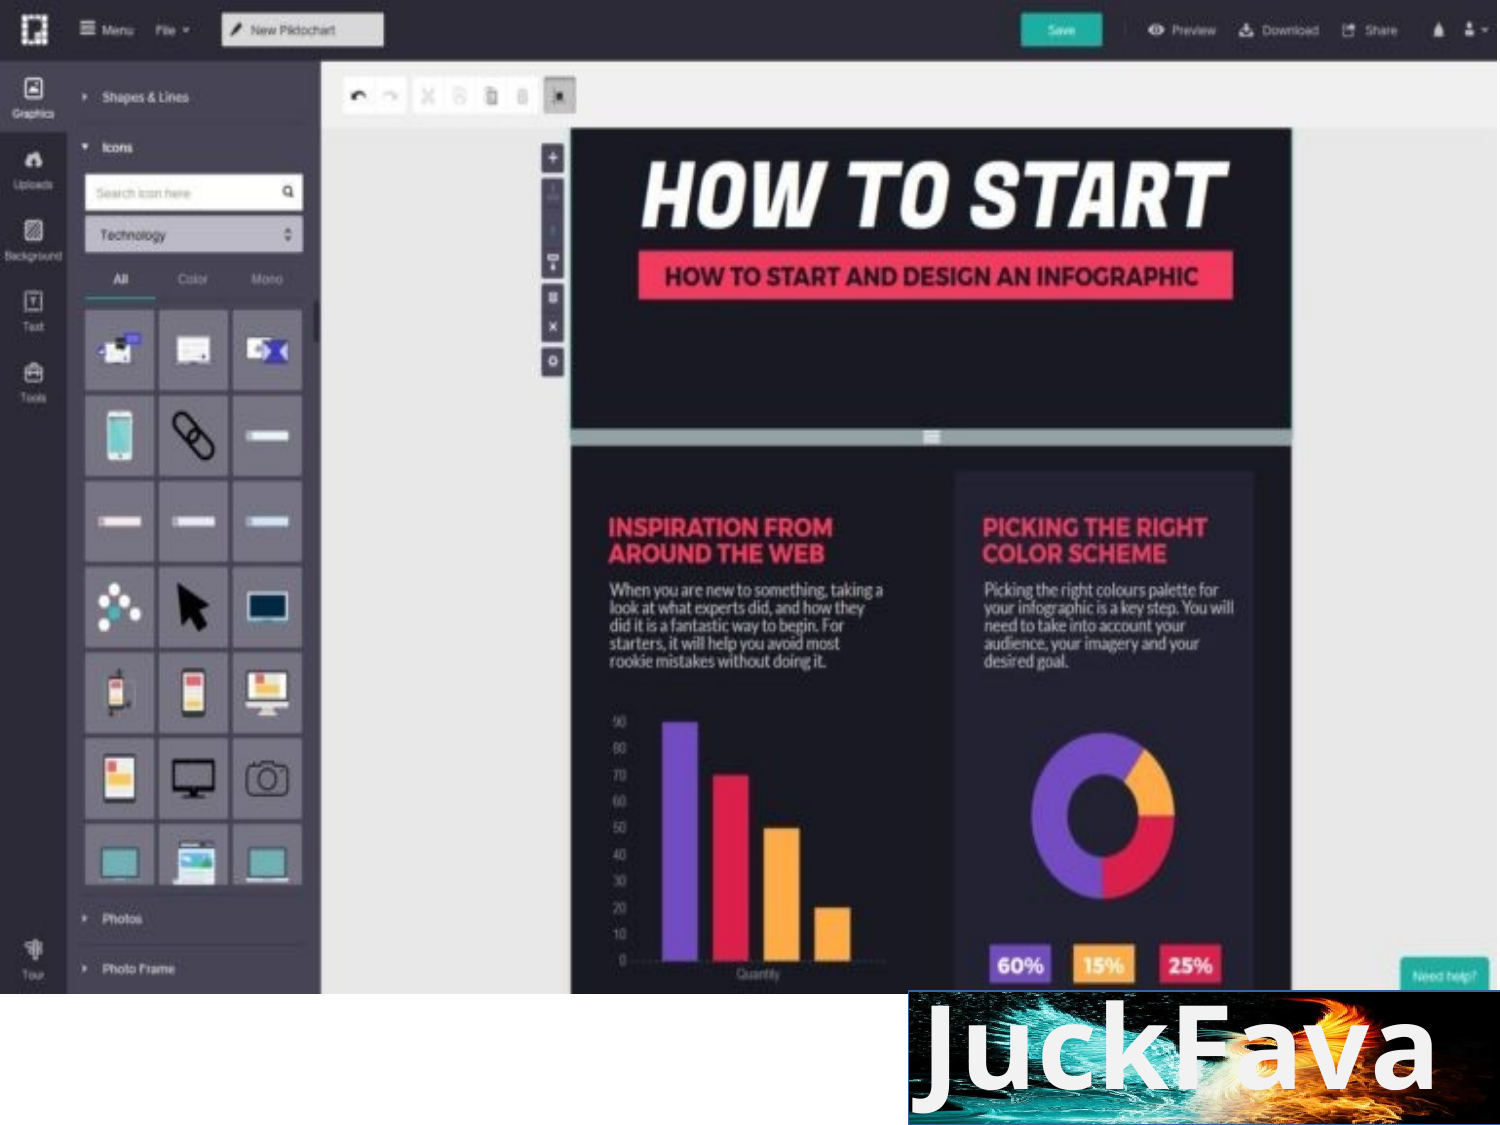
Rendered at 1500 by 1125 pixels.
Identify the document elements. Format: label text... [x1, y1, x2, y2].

picture [0, 0, 1497, 994]
text_box JuckFava [908, 966, 1500, 1125]
text_box [0, 994, 908, 1125]
